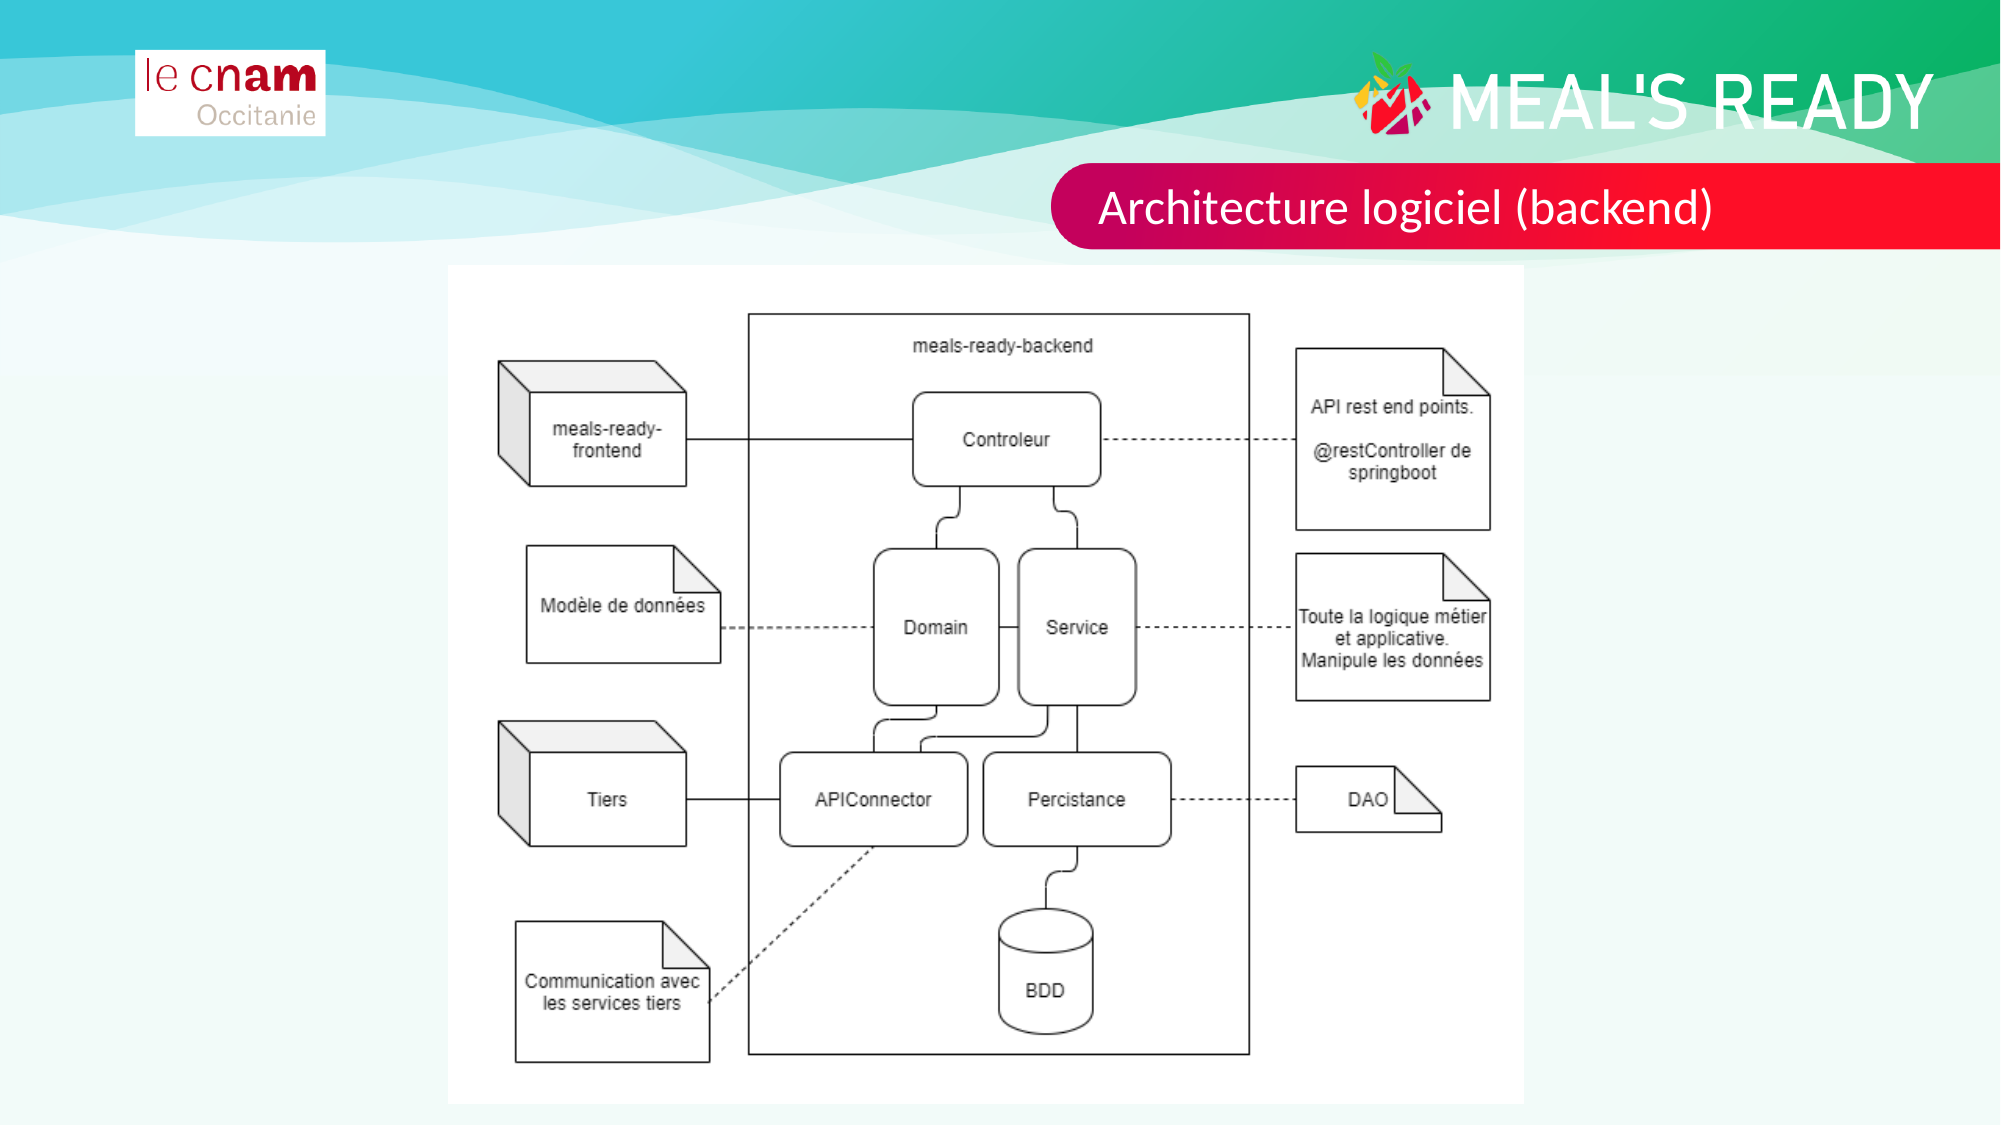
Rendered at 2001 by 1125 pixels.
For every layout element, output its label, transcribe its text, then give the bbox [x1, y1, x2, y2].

text_box Architecture logiciel (backend) [1083, 173, 2000, 244]
picture [0, 0, 2000, 1125]
